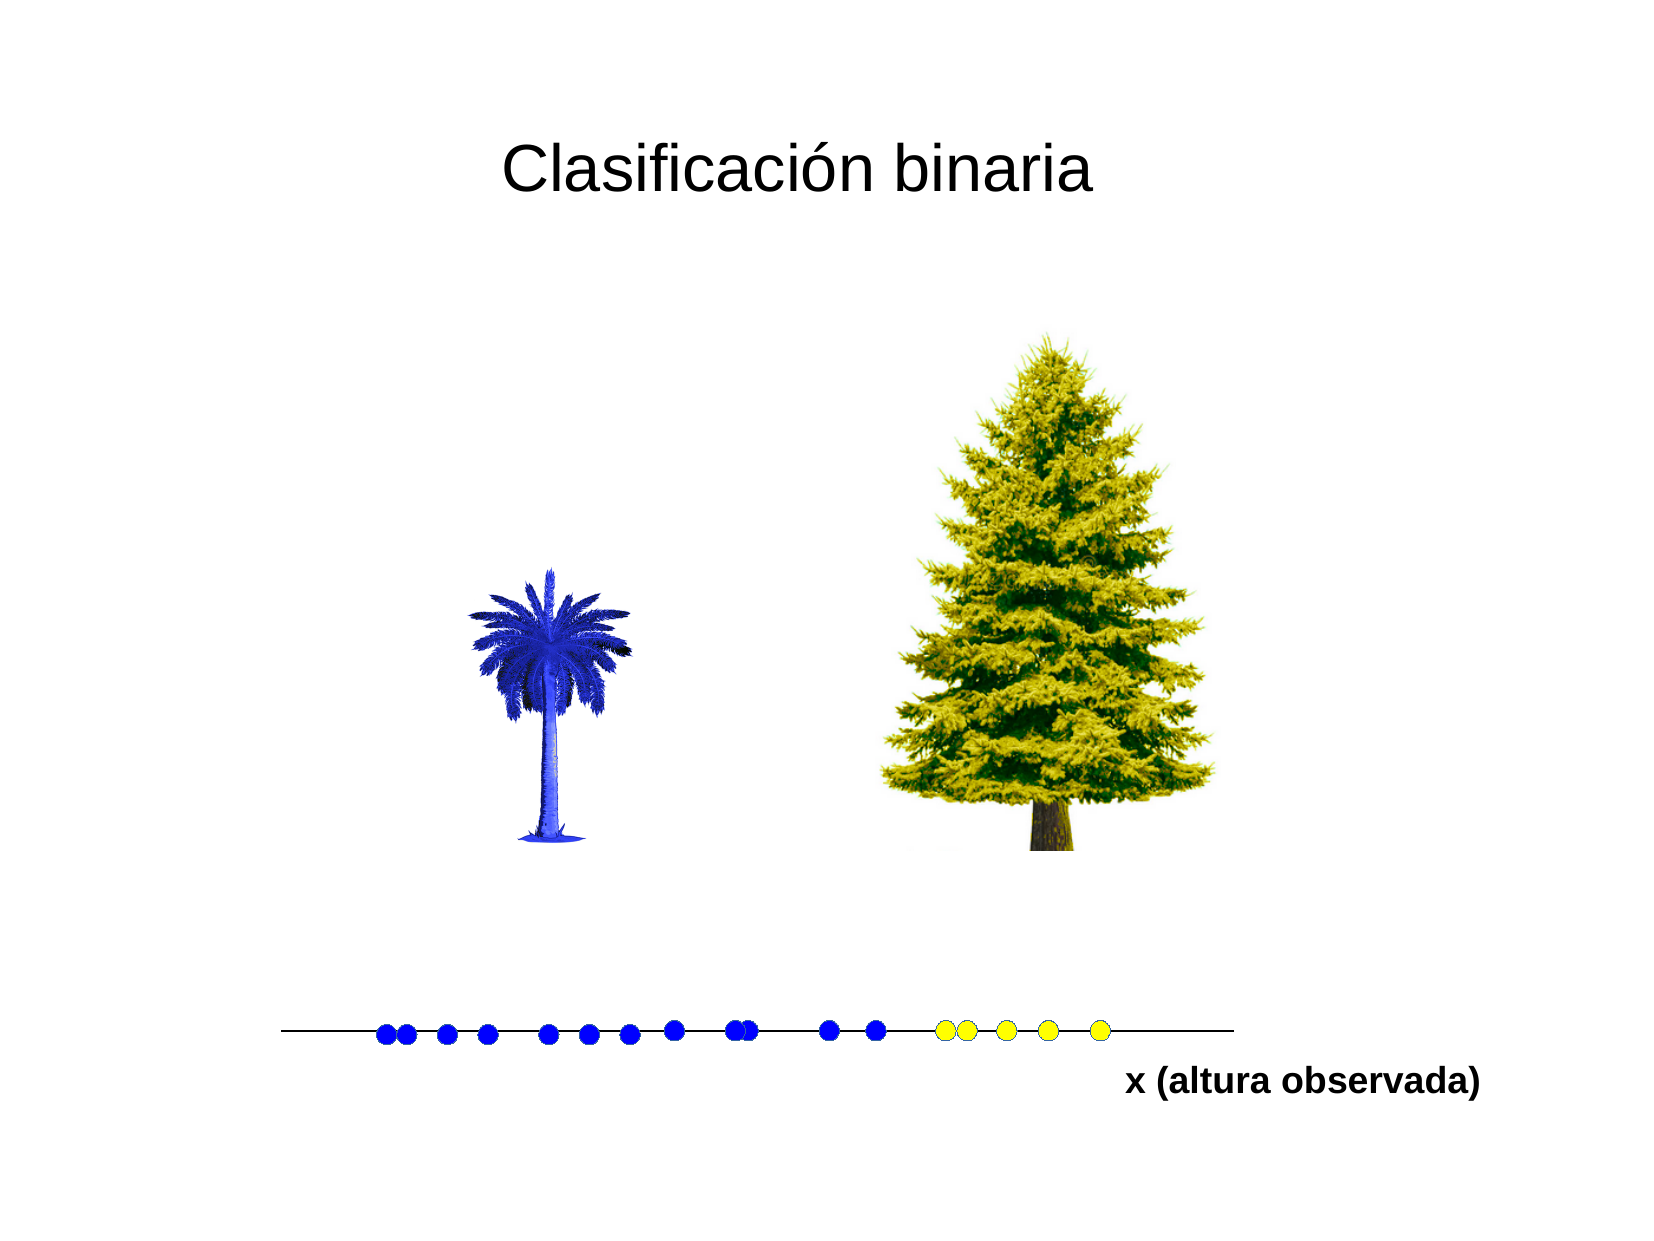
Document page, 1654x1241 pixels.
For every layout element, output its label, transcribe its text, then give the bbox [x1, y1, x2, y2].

text_box [477, 1024, 499, 1045]
text_box [1038, 1020, 1059, 1041]
text_box [664, 1020, 685, 1041]
text_box [579, 1024, 600, 1045]
text_box [865, 1020, 887, 1041]
title Clasificación binaria [366, 76, 1229, 260]
picture [454, 563, 664, 845]
text_box [619, 1024, 641, 1045]
text_box [935, 1020, 978, 1041]
text_box [996, 1020, 1018, 1041]
text_box [1090, 1020, 1111, 1041]
picture [856, 322, 1235, 851]
text_box [376, 1024, 418, 1045]
text_box [725, 1020, 759, 1041]
text_box [437, 1024, 458, 1045]
text_box [819, 1020, 840, 1041]
text_box x (altura observada) [1110, 1052, 1571, 1193]
text_box [538, 1024, 560, 1045]
